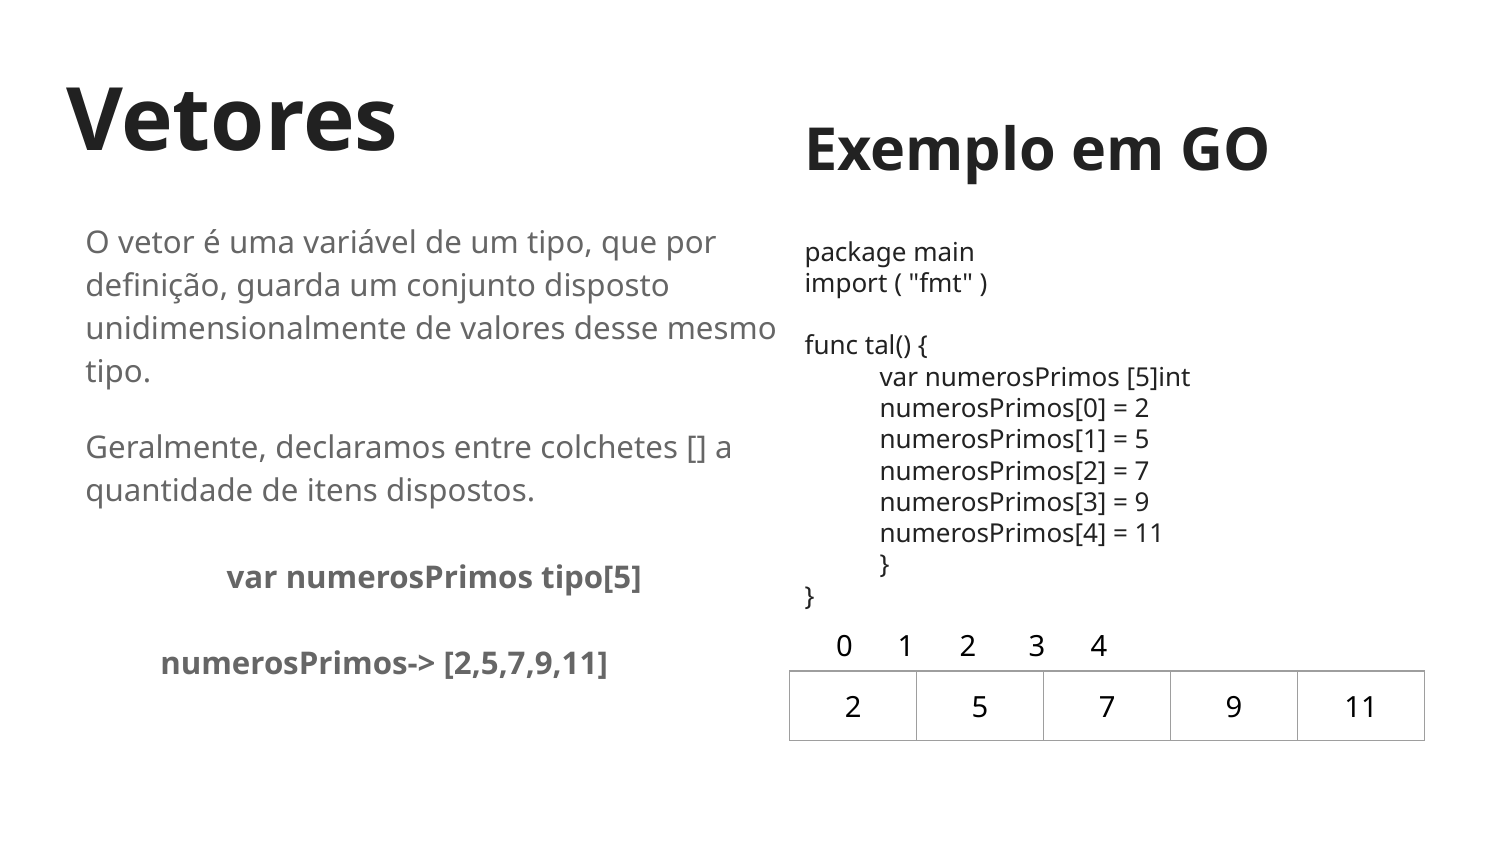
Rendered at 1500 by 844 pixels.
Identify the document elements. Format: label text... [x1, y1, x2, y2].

table_header 2 [790, 672, 916, 740]
table_header 7 [1044, 672, 1170, 740]
text_box Exemplo em GO package main import ( "fmt" ) func tal() { var numerosPrimos [5]int numerosPrimos[0] = 2 numerosPrimos[1] = 5 numerosPrimos[2] = 7 numerosPrimos[3] = 9 numerosPrimos[4] = 11 } } [789, 96, 1480, 823]
list O vetor é uma variável de um tipo, que por definição, guarda um conjunto disposto unidimensionalmente de valores desse mesmo tipo. Geralmente, declaramos entre colchetes [] a quantidade de itens dispostos. var numerosPrimos tipo[5] numerosPrimos-> [2,5,7,9,11] [70, 201, 789, 823]
title Vetores [51, 48, 1449, 180]
text_box 0 1 2 3 4 [813, 612, 1401, 665]
table_header 5 [917, 672, 1043, 740]
table_header 11 [1298, 672, 1424, 740]
table_header 9 [1171, 672, 1297, 740]
